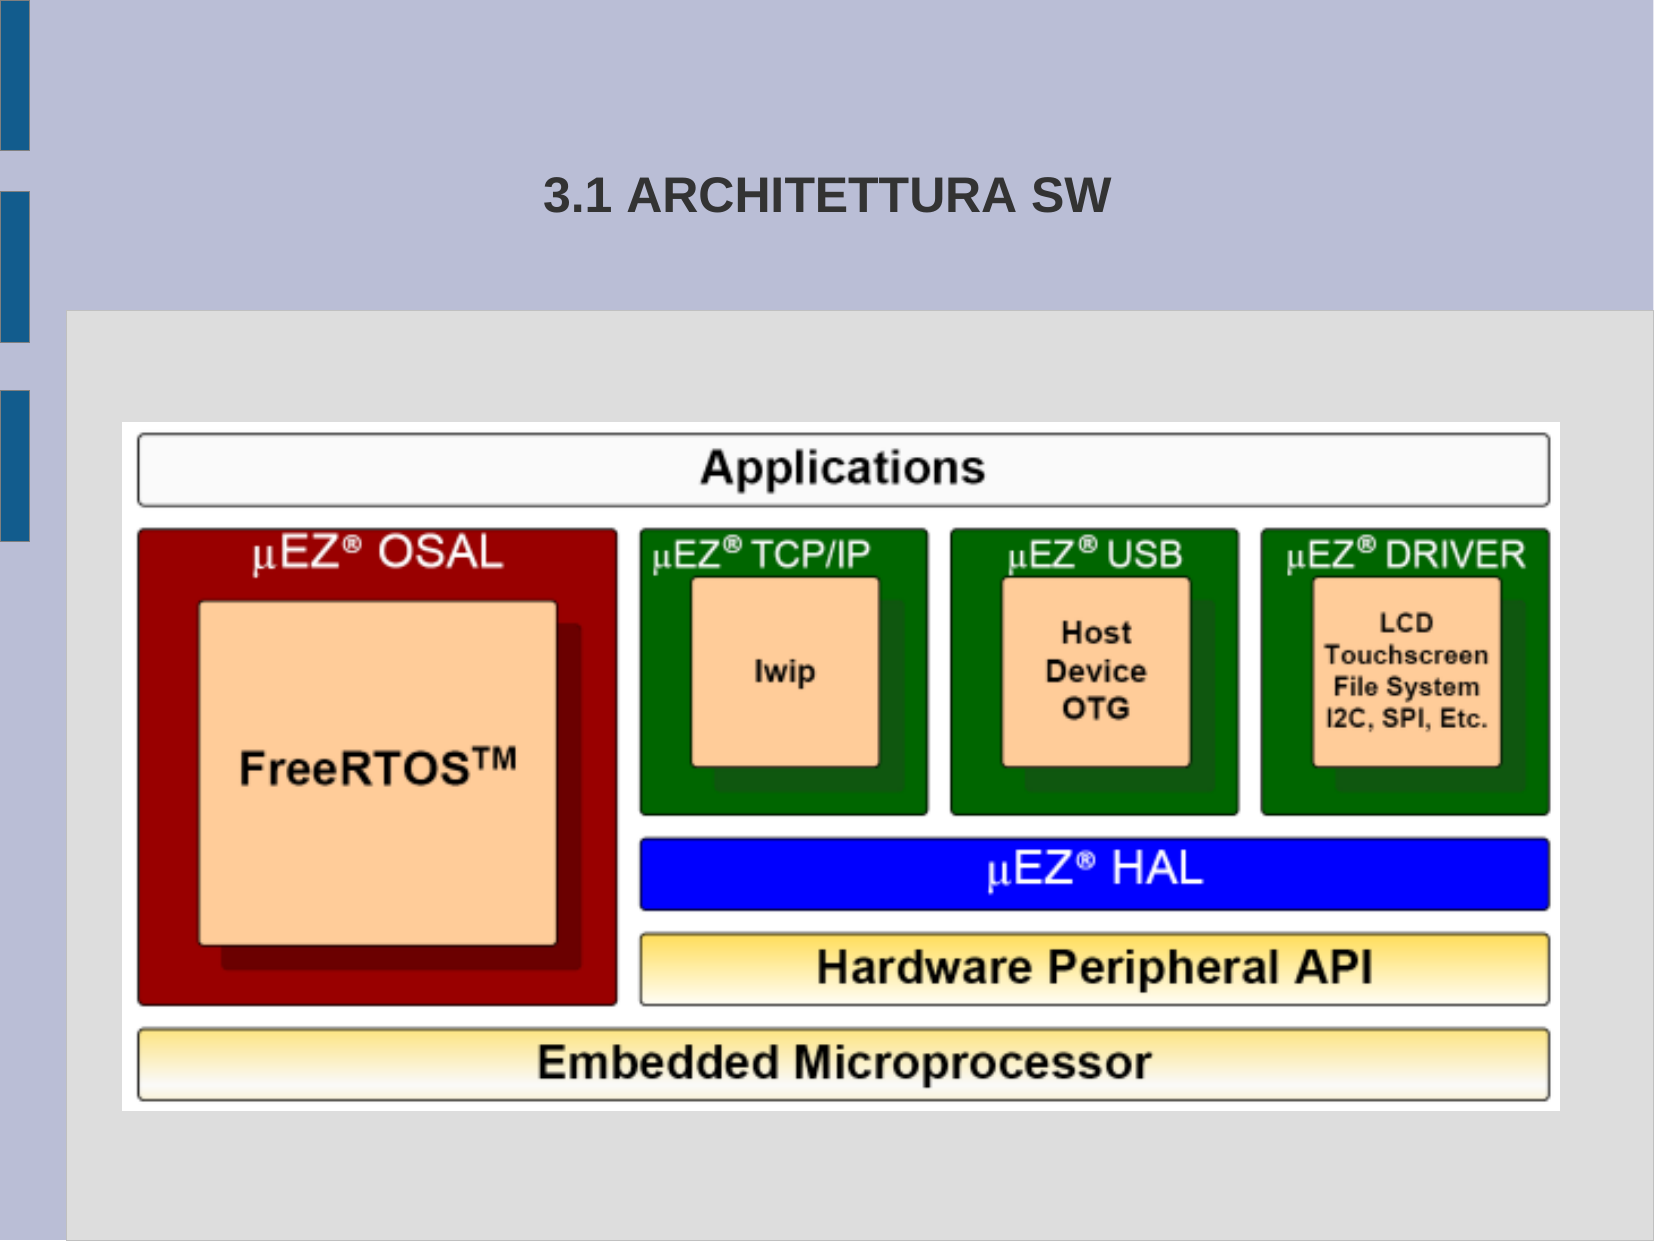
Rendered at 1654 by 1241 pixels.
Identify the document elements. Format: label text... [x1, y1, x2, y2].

picture [122, 422, 1560, 1111]
title 3.1 ARCHITETTURA SW [121, 91, 1534, 299]
